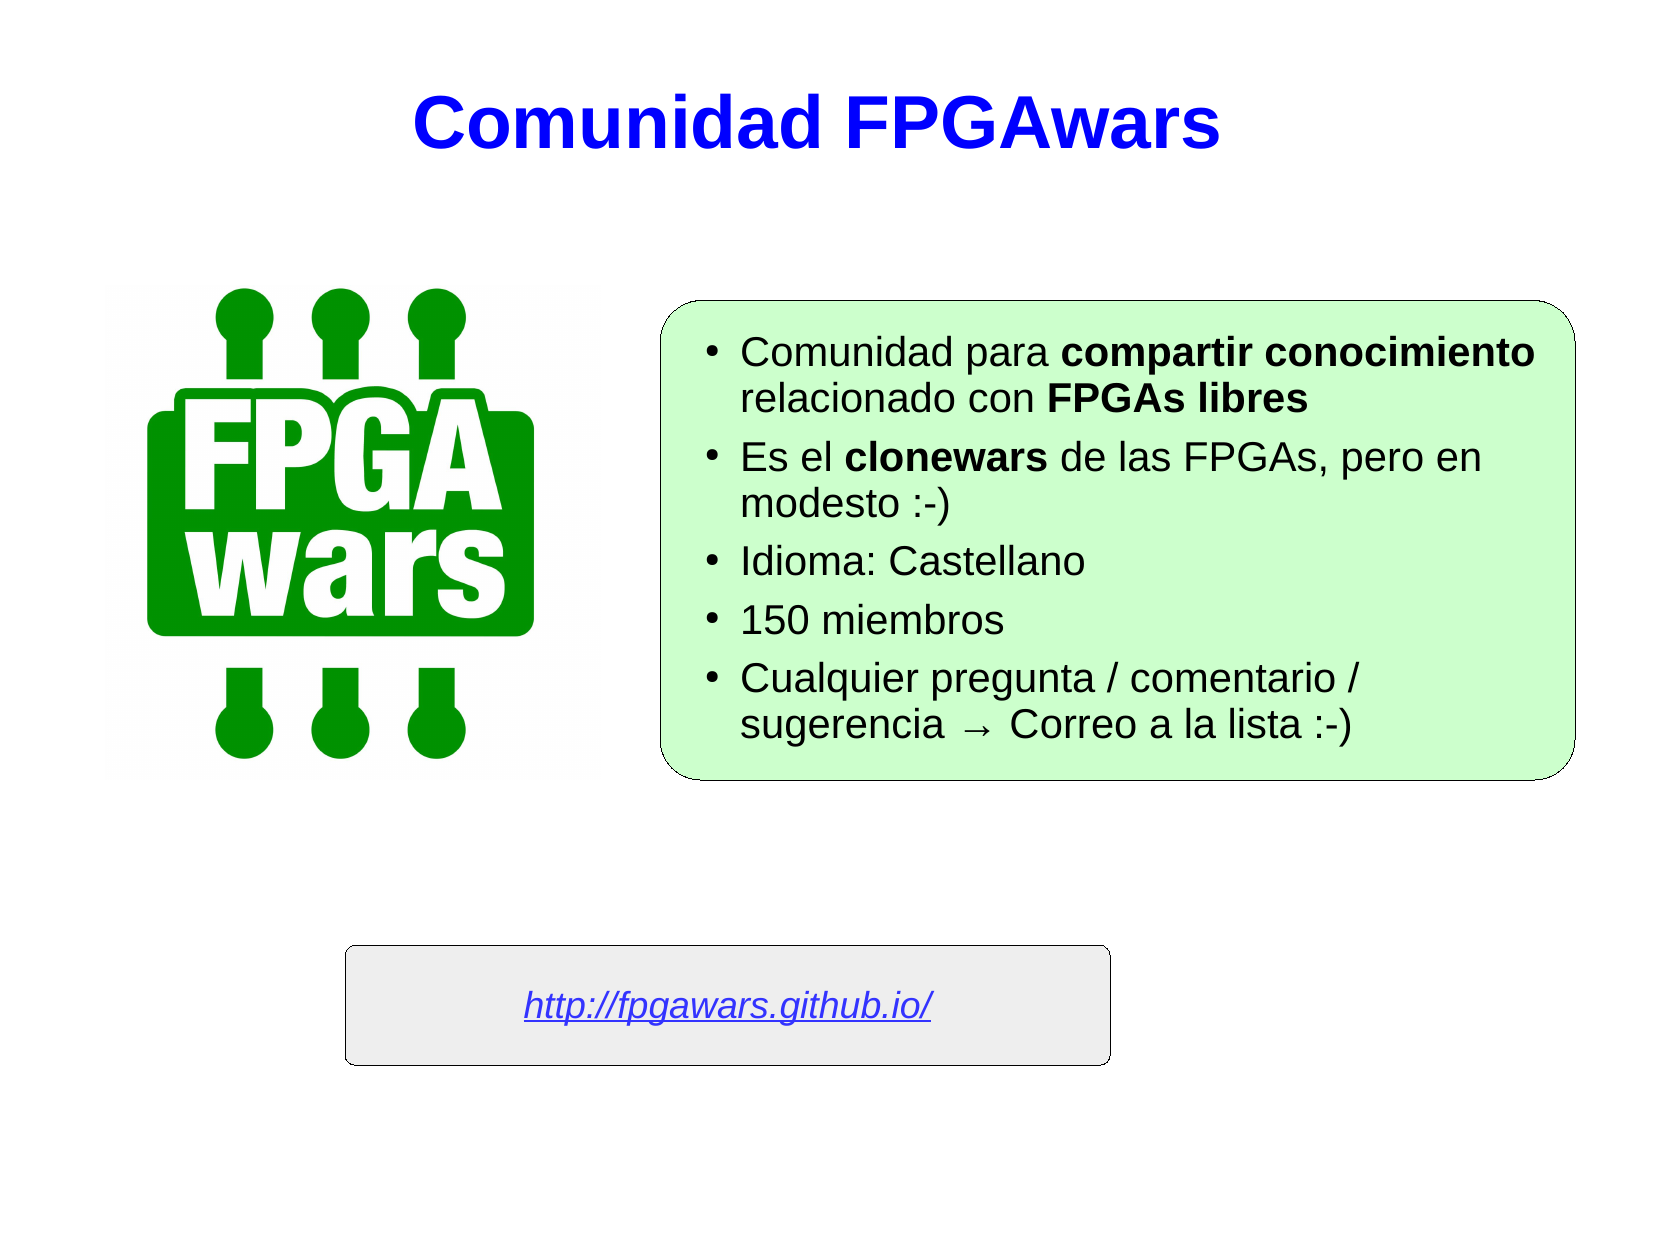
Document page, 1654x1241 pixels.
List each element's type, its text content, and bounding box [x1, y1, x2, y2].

text_box Comunidad FPGAwars [90, 73, 1546, 211]
text_box [660, 300, 1570, 779]
text_box http://fpgawars.github.io/ [345, 945, 1111, 1066]
text_box Comunidad para compartir conocimiento relacionado con FPGAs libres Es el clonewars de las FPGAs, pero en modesto :-) Idioma: Castellano 150 miembros Cualquier pregunta / comentario / sugerencia → Correo a la lista :-) [690, 321, 1576, 814]
picture [105, 285, 601, 781]
